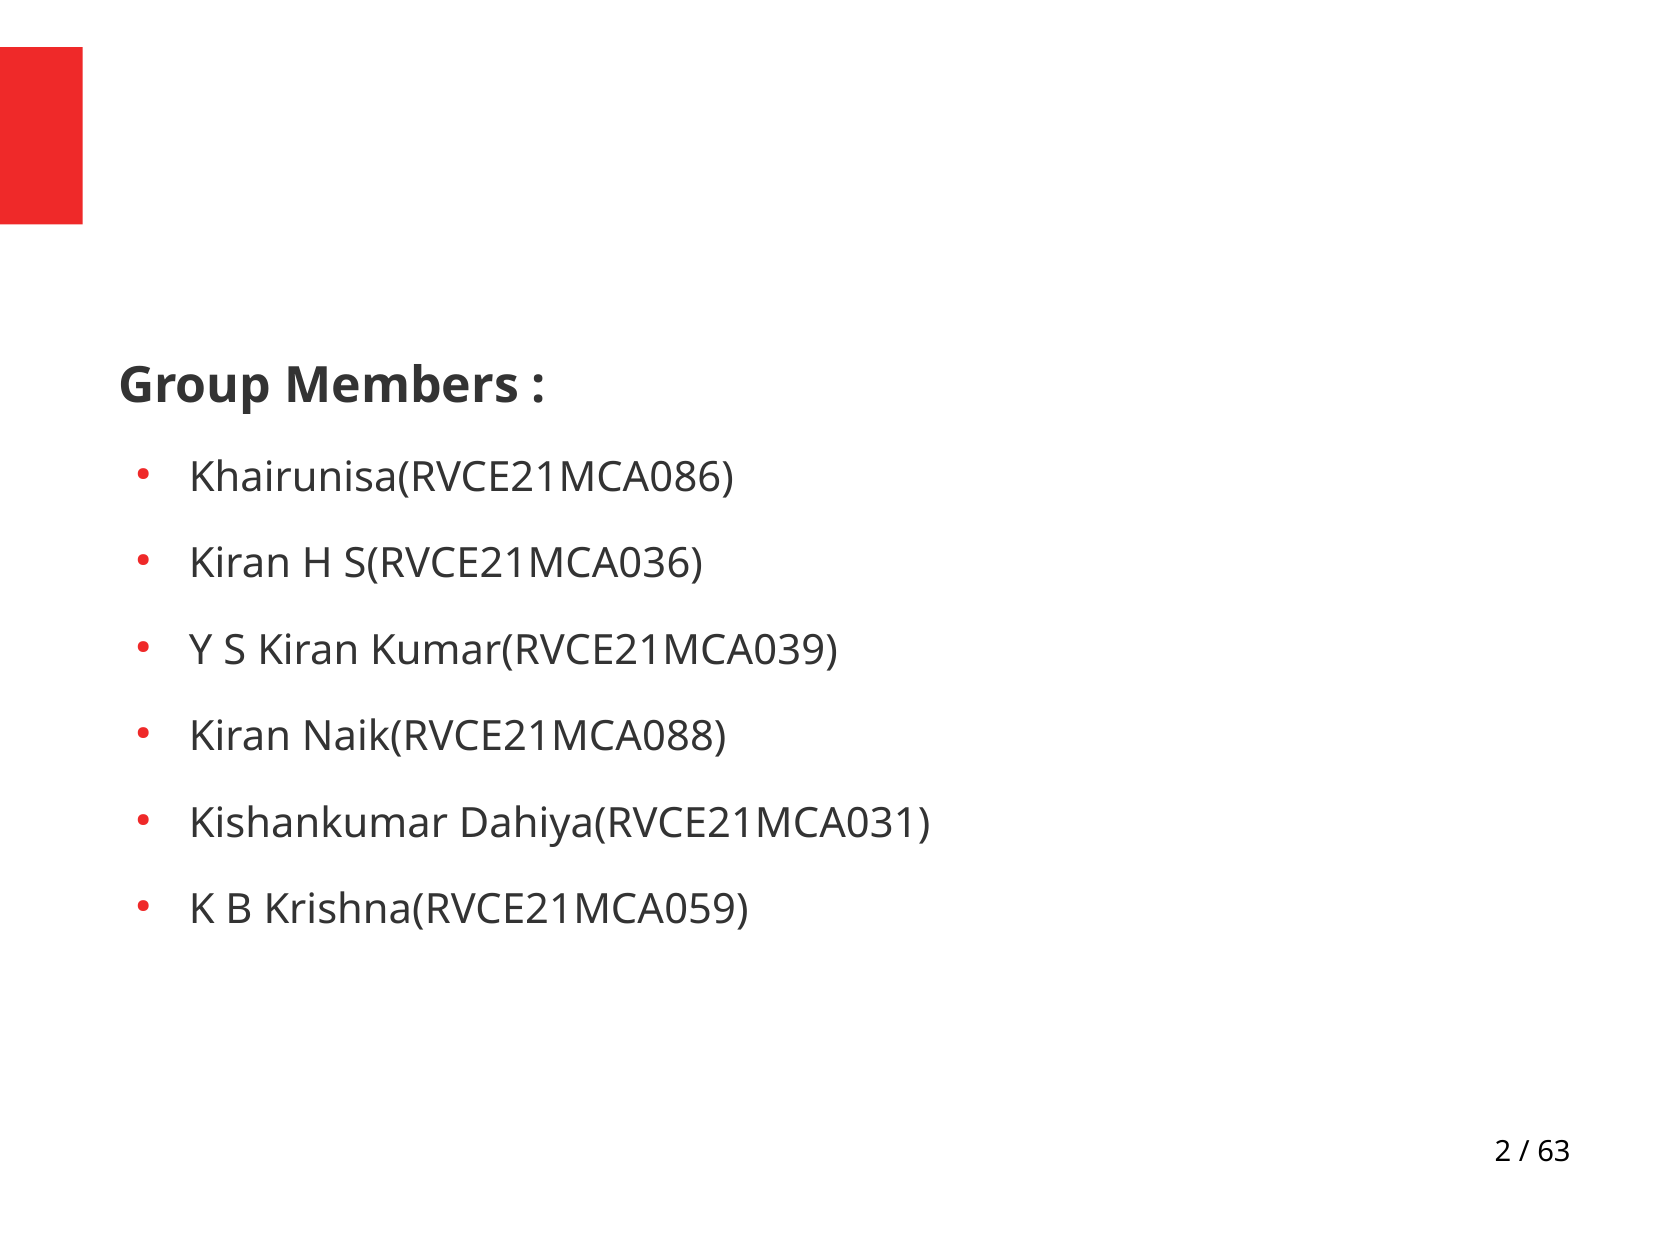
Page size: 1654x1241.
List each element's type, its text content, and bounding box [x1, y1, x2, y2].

list Group Members : Khairunisa(RVCE21MCA086) Kiran H S(RVCE21MCA036) Y S Kiran Kumar(RVCE21MCA039) Kiran Naik(RVCE21MCA088) Kishankumar Dahiya(RVCE21MCA031) K B Krishna(RVCE21MCA059) [118, 348, 1536, 892]
